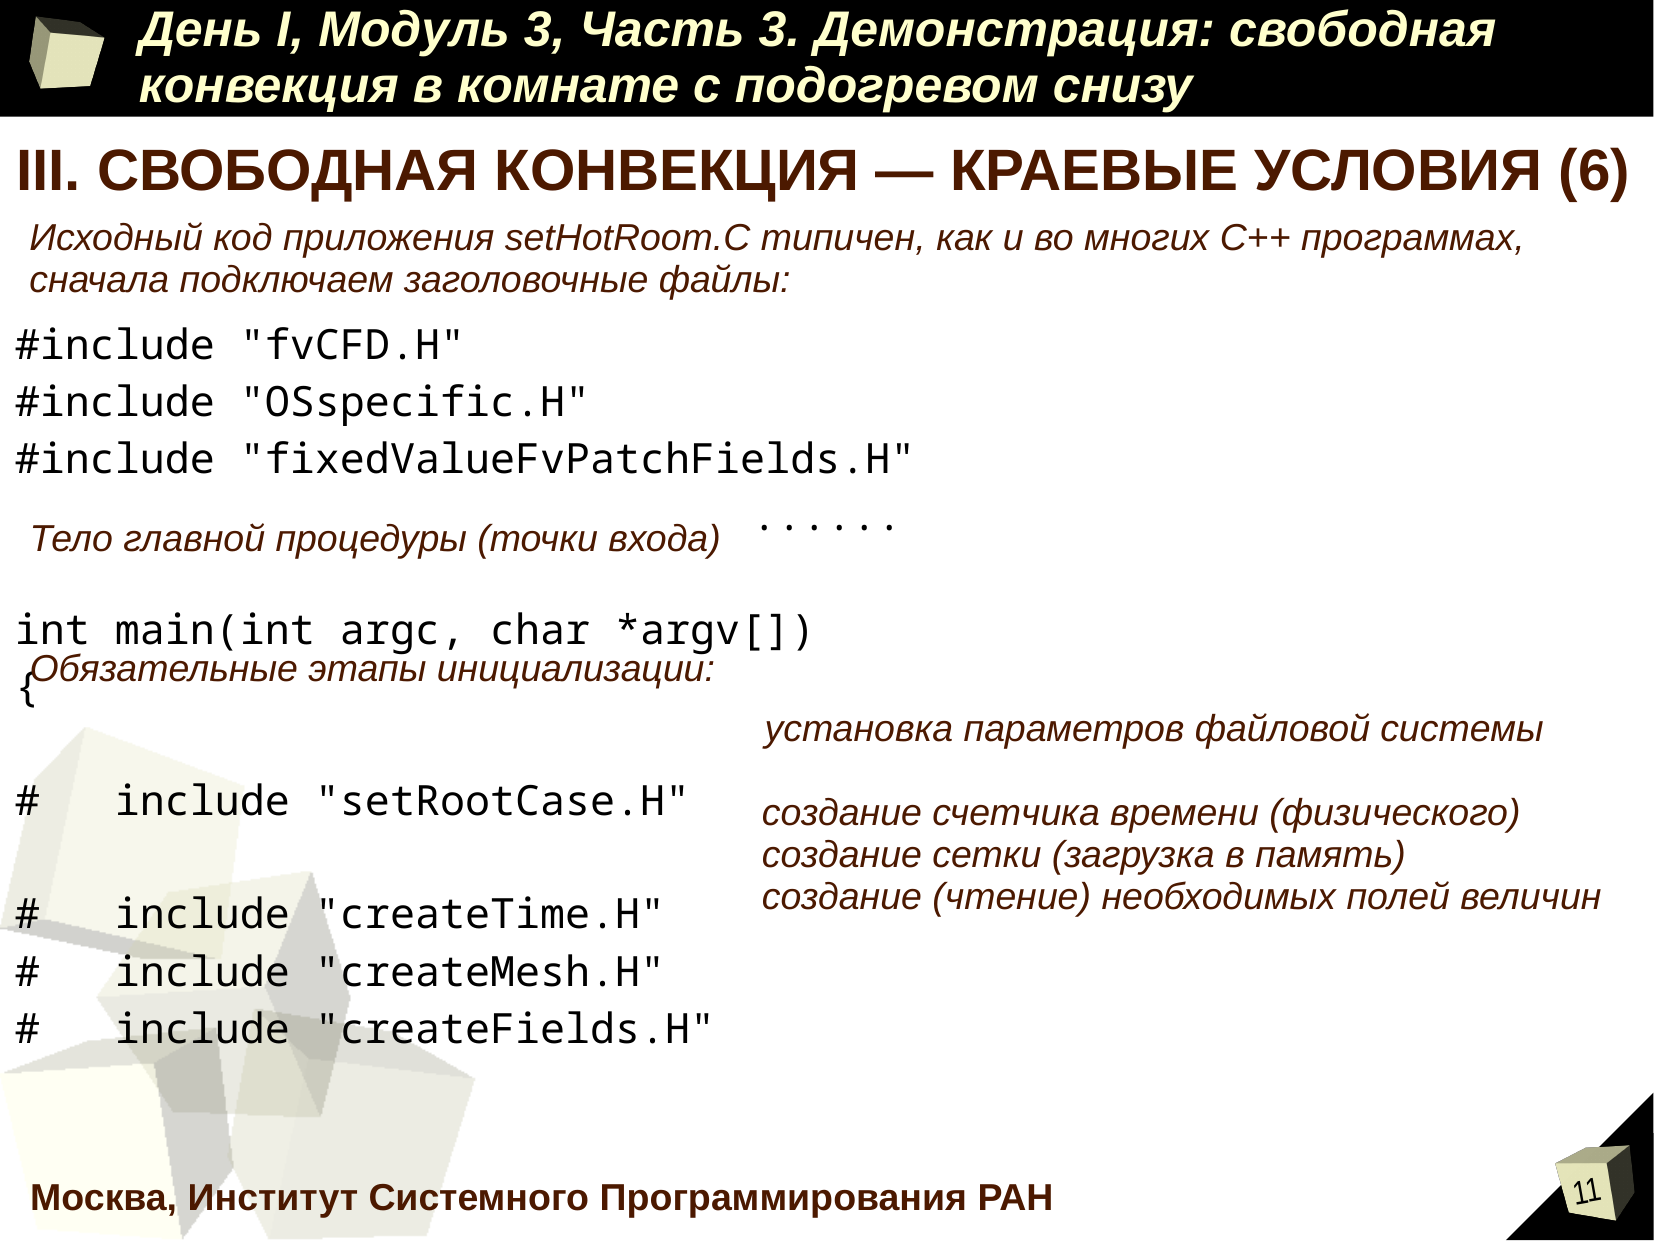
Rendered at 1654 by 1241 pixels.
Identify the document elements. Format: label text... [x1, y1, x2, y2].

picture [0, 1035, 477, 1241]
picture [464, 1193, 472, 1198]
text_box Тело главной процедуры (точки входа) [14, 510, 1625, 567]
text_box Исходный код приложения setHotRoom.C типичен, как и во многих C++ программах, сначала подключаем заголовочные файлы: [14, 208, 1625, 307]
text_box Обязательные этапы инициализации: установка параметров файловой системы создание счетчика времени (физического) создание сетки (загрузка в память) создание (чтение) необходимых полей величин [14, 640, 1625, 925]
picture [221, 1035, 232, 1040]
text_box #include "fvCFD.H" #include "OSspecific.H" #include "fixedValueFvPatchFields.H" ...... int main(int argc, char *argv[]) { # include "setRootCase.H" # include "createTime.H" # include "createMesh.H" # include "createFields.H" [0, 307, 1654, 1035]
text_box III. СВОБОДНАЯ КОНВЕКЦИЯ — КРАЕВЫЕ УСЛОВИЯ (6) [1, 130, 1654, 211]
picture [421, 1035, 433, 1040]
picture [245, 1035, 257, 1040]
